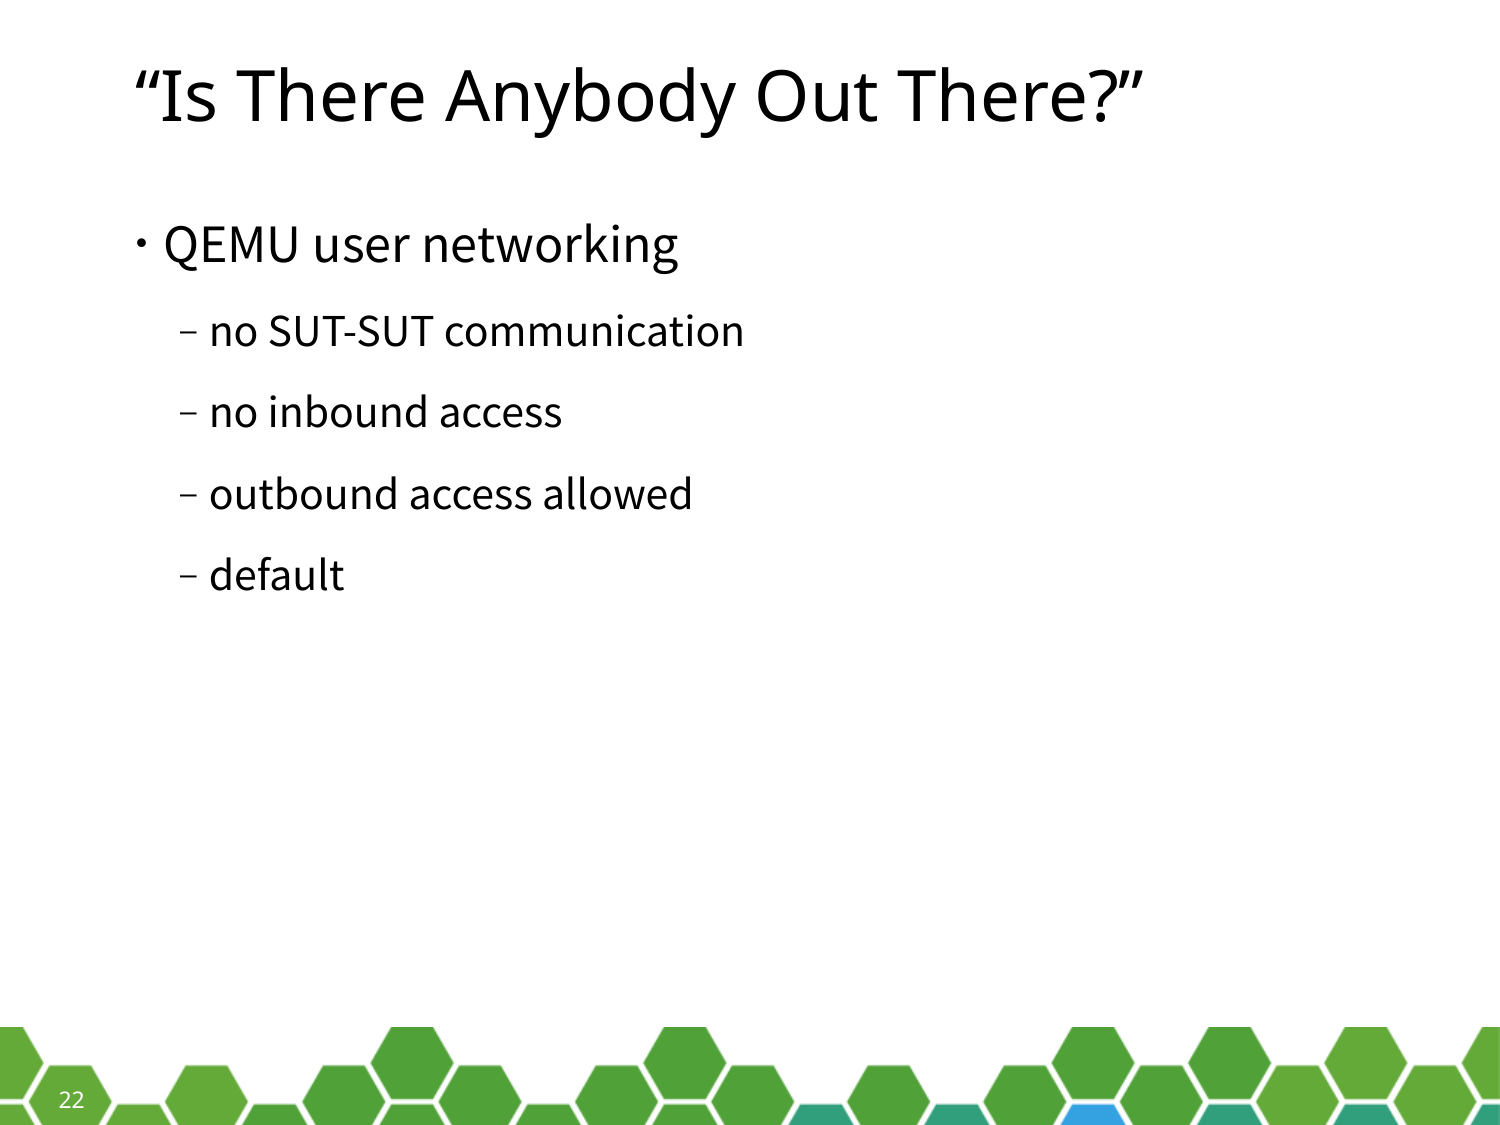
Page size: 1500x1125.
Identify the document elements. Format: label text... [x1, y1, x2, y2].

list QEMU user networking no SUT-SUT communication no inbound access outbound access allowed default [135, 208, 1372, 862]
picture [0, 1027, 1500, 1125]
title “Is There Anybody Out There?” [135, 12, 1372, 175]
